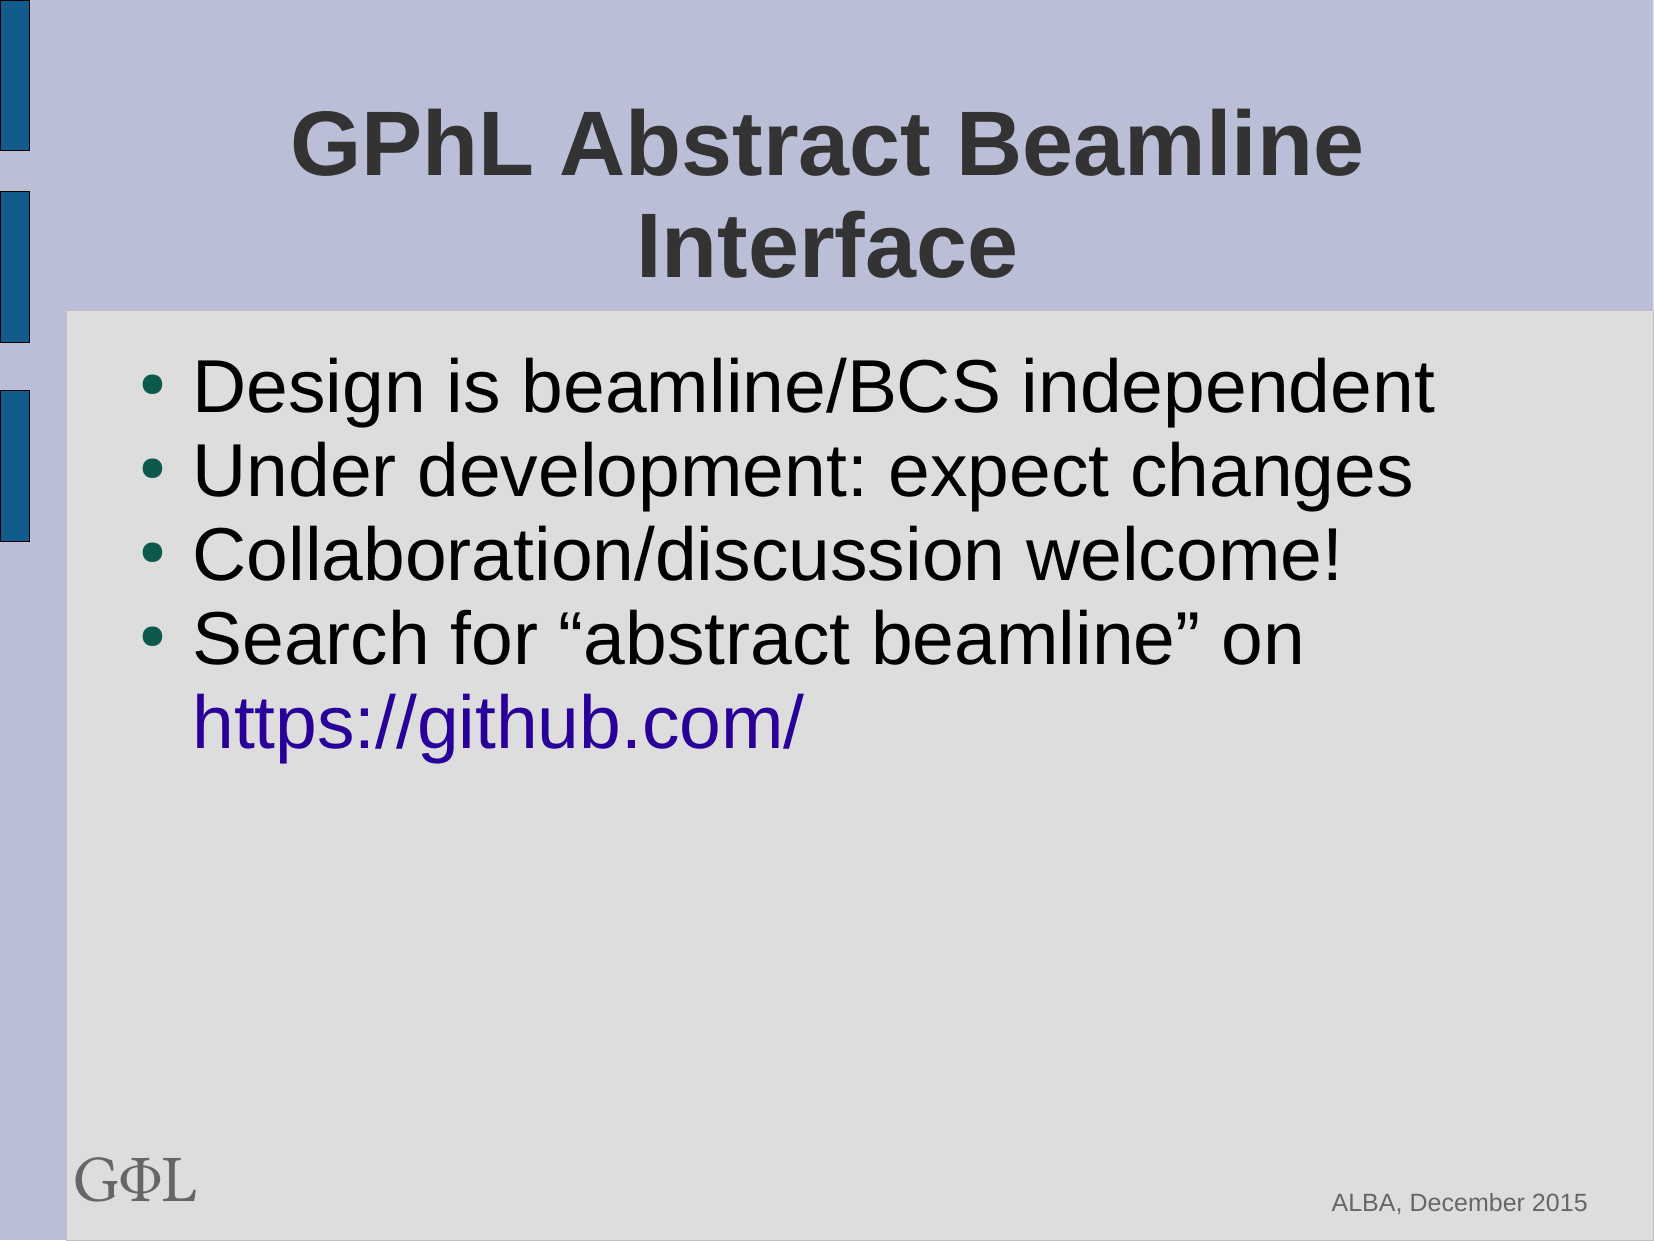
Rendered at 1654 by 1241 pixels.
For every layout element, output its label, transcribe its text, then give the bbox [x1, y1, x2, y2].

title GPhL Abstract Beamline Interface [121, 91, 1534, 299]
list Design is beamline/BCS independent Under development: expect changes Collaboration/discussion welcome! Search for “abstract beamline” on https://github.com/ [121, 344, 1534, 1164]
